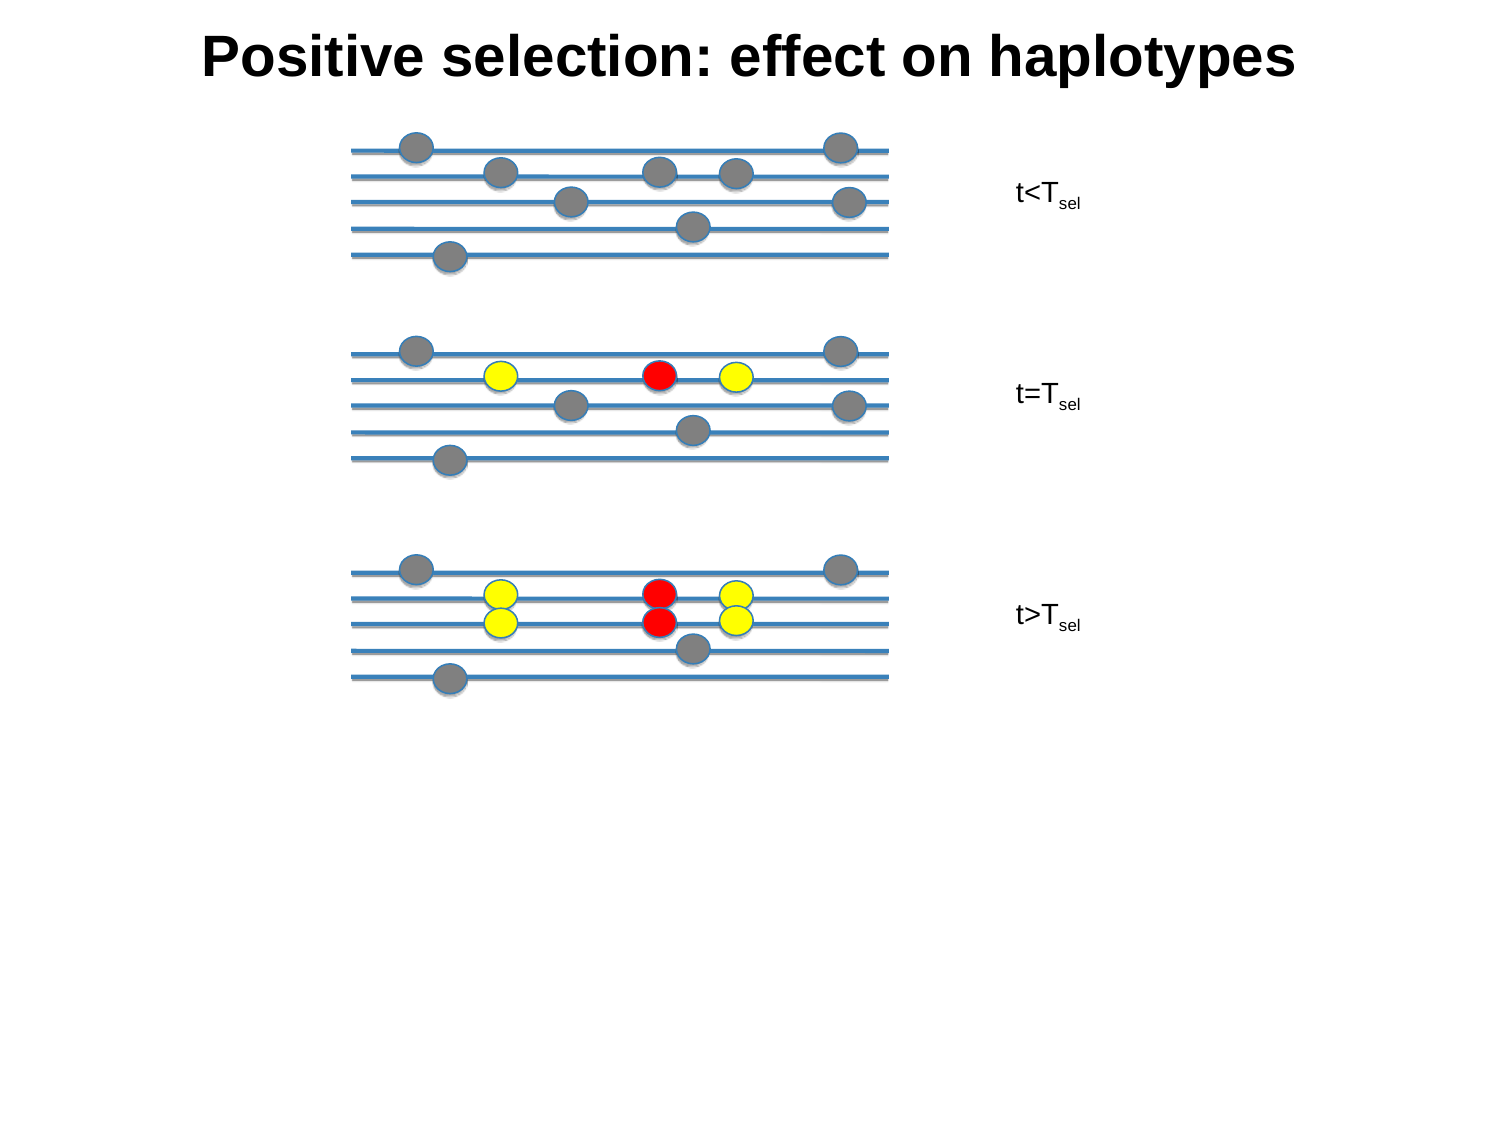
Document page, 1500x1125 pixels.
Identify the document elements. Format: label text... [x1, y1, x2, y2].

text_box t<Tsel [1001, 165, 1163, 221]
text_box [433, 663, 467, 694]
title Positive selection: effect on haplotypes [75, 3, 1425, 103]
text_box [823, 336, 858, 367]
text_box [399, 554, 434, 585]
text_box [676, 415, 711, 446]
text_box [642, 579, 677, 638]
text_box [642, 360, 677, 391]
text_box [642, 157, 677, 188]
text_box [823, 555, 858, 585]
text_box [676, 212, 711, 242]
text_box [484, 579, 518, 638]
text_box [399, 132, 434, 163]
text_box [719, 158, 754, 189]
text_box [823, 133, 858, 163]
text_box [433, 445, 467, 476]
text_box [832, 187, 867, 218]
text_box [719, 362, 754, 393]
text_box [554, 390, 589, 421]
text_box [433, 241, 467, 272]
text_box [554, 187, 589, 217]
text_box [676, 634, 711, 664]
text_box t>Tsel [1001, 587, 1163, 643]
text_box [484, 157, 518, 188]
text_box [484, 361, 518, 392]
text_box [399, 336, 434, 367]
text_box [719, 580, 754, 636]
text_box [832, 391, 867, 421]
text_box t=Tsel [1001, 366, 1163, 422]
